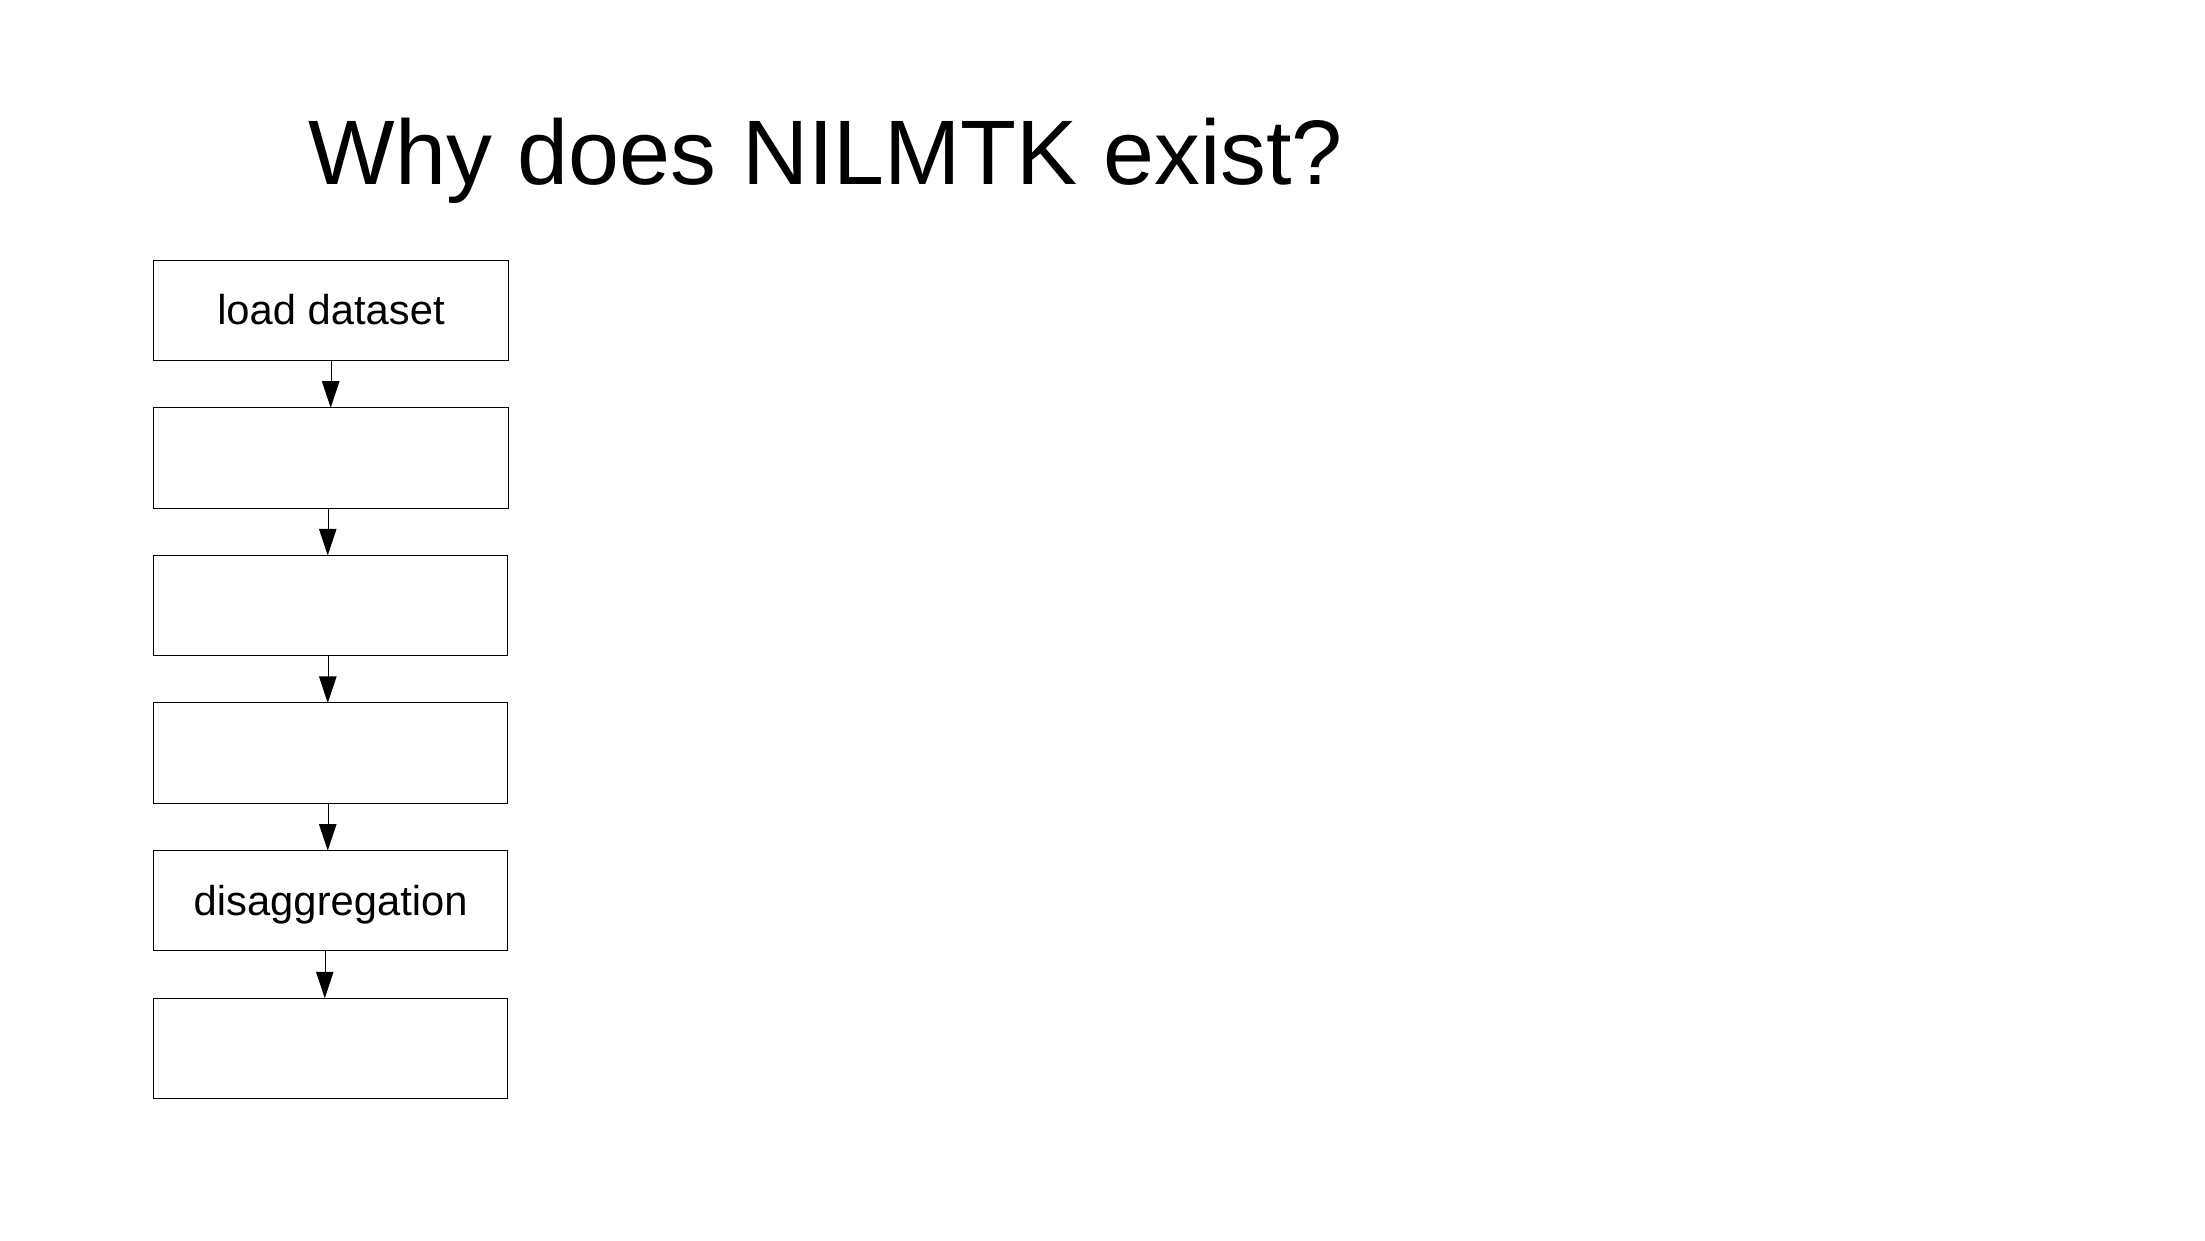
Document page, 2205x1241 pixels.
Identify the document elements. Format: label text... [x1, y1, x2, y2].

text_box [153, 407, 509, 509]
text_box [153, 702, 508, 804]
text_box [153, 998, 508, 1099]
text_box load dataset [153, 260, 509, 361]
title Why does NILMTK exist? [82, 49, 1571, 257]
text_box [153, 555, 508, 656]
text_box disaggregation [153, 850, 508, 951]
